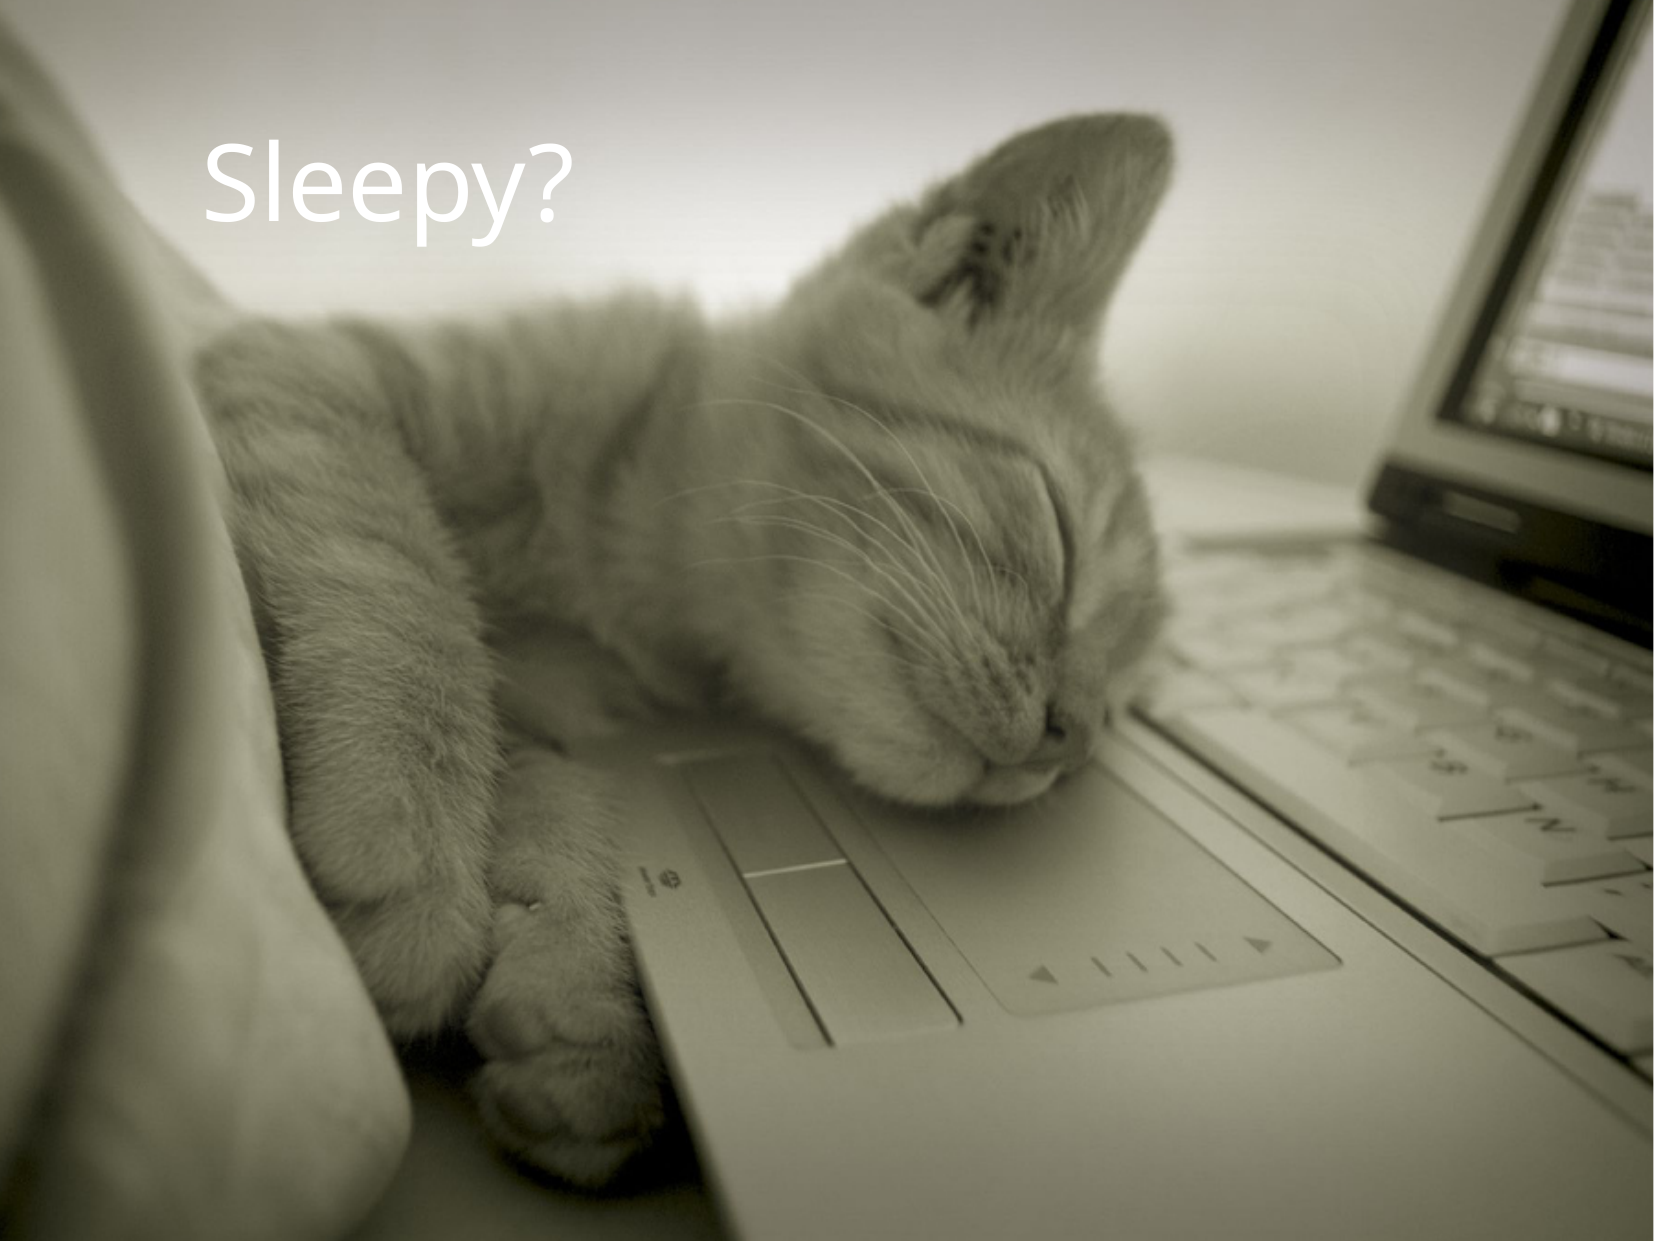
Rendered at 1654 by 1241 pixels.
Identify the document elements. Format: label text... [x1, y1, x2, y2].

picture [0, 0, 1654, 1241]
text_box Sleepy? [0, 104, 777, 255]
